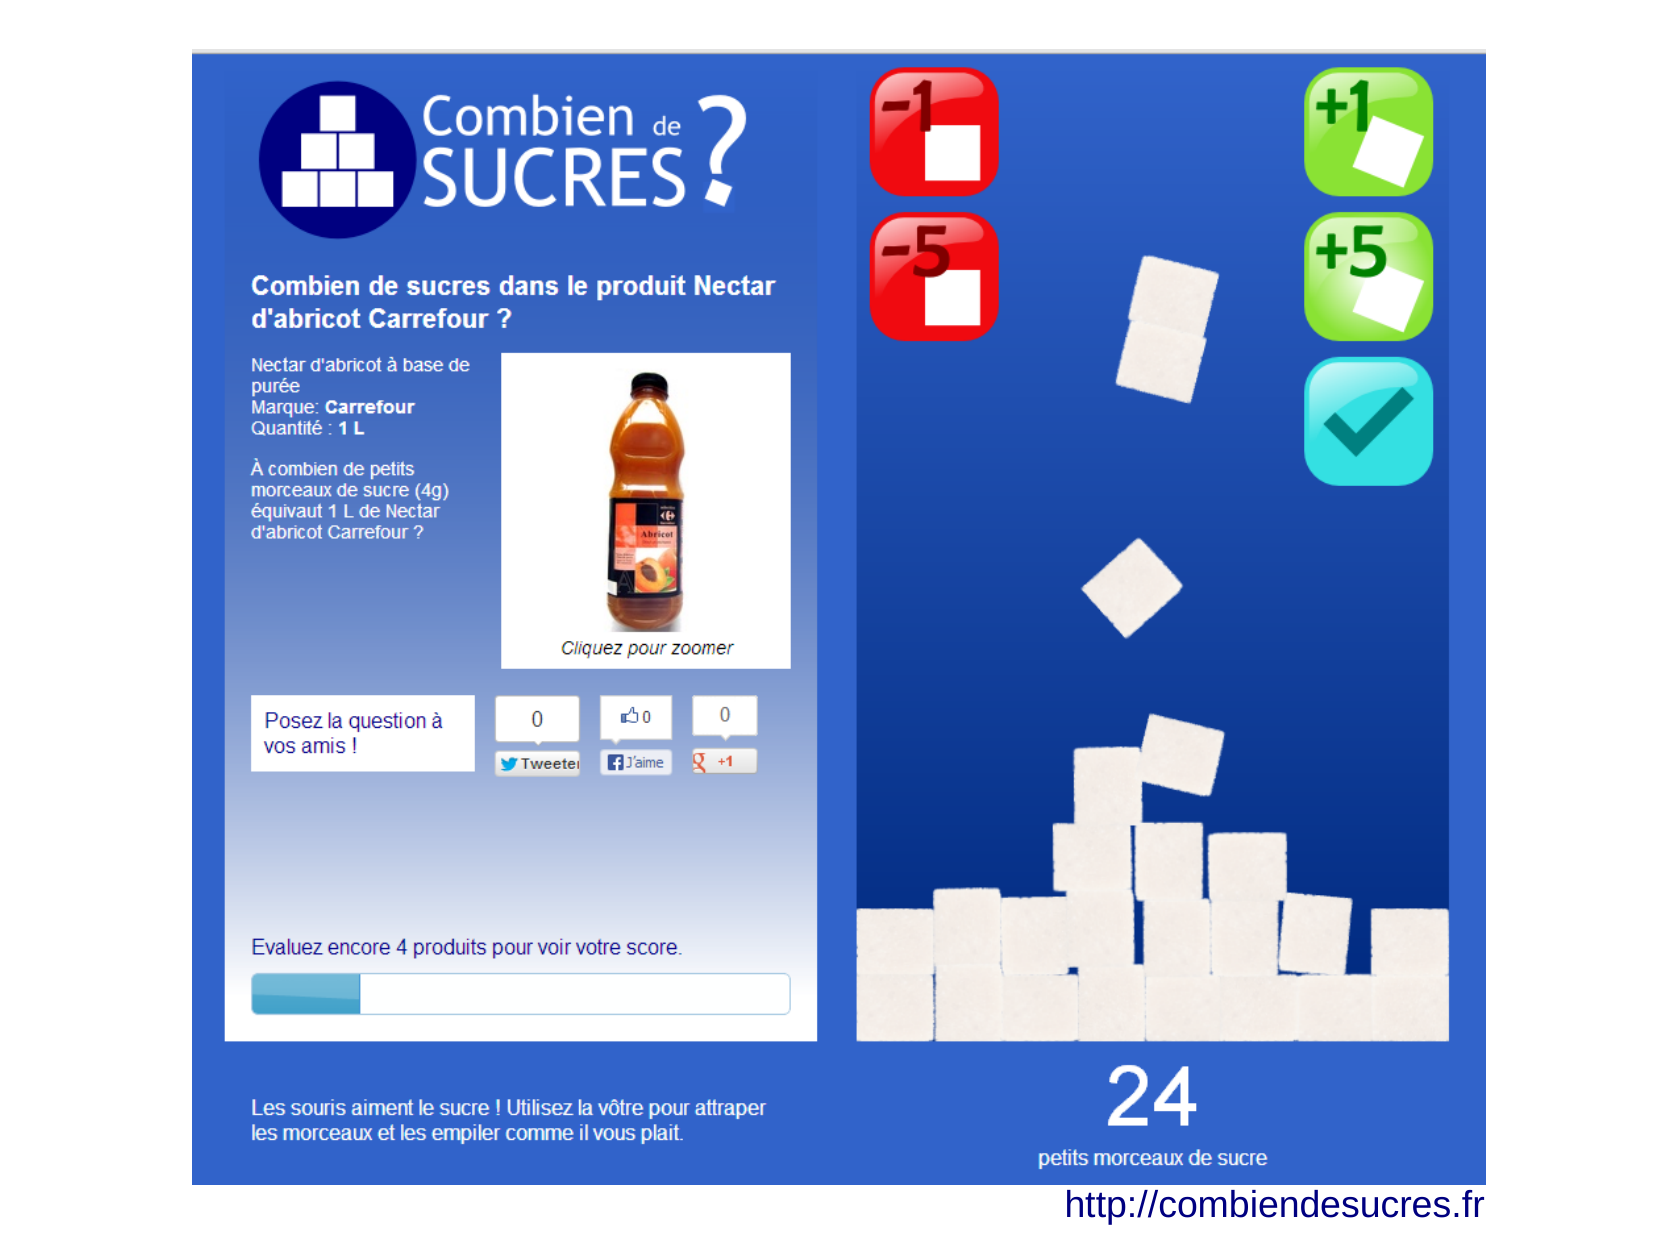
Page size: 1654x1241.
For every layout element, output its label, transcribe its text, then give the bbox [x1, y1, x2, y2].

text_box http://combiendesucres.fr [1049, 1176, 1501, 1241]
picture [192, 49, 1486, 1186]
